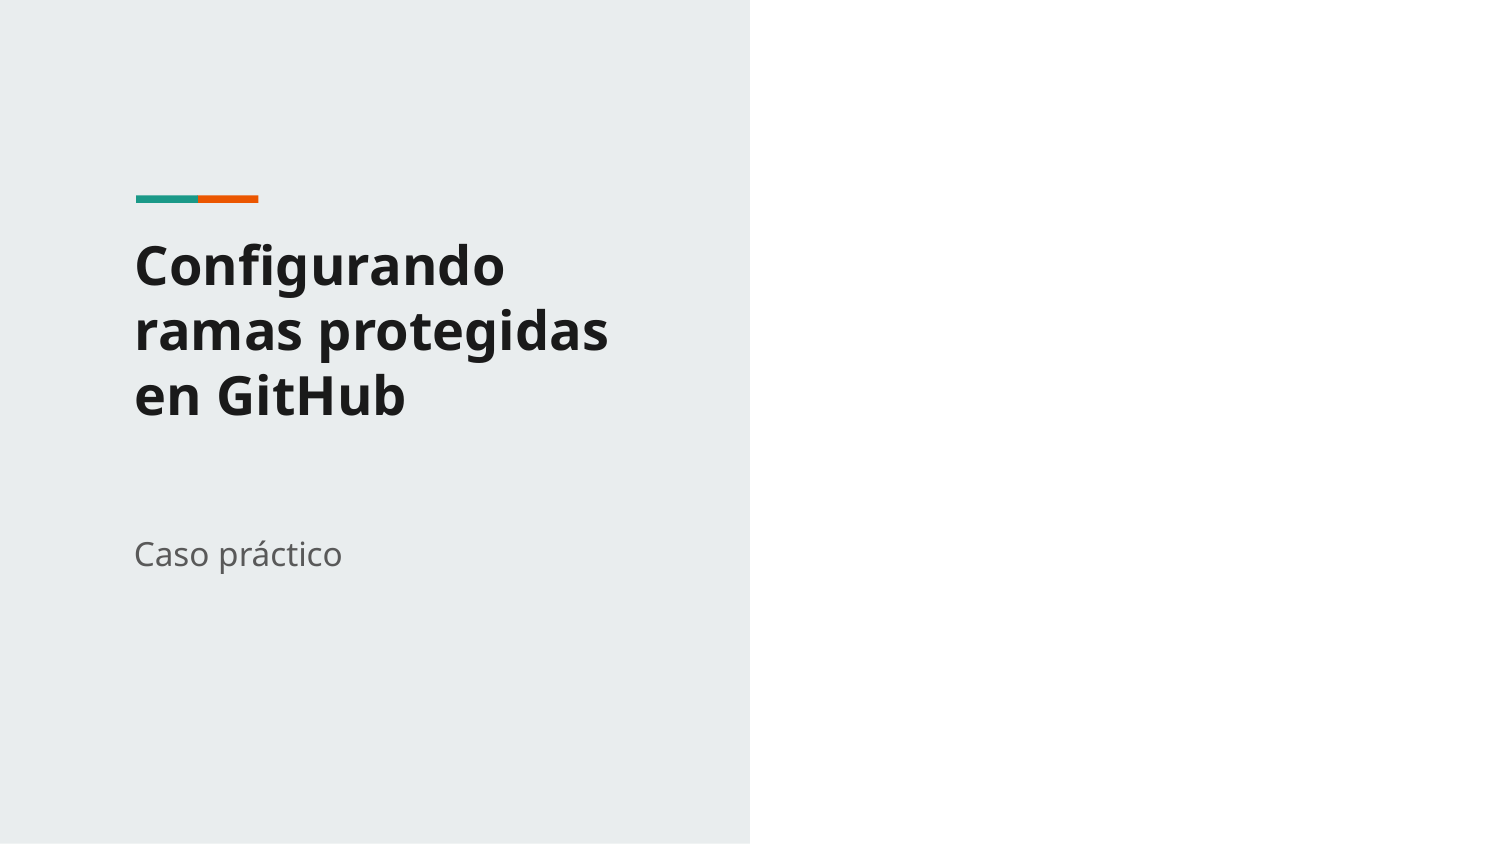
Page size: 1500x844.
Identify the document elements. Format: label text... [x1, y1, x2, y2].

title Configurando ramas protegidas en GitHub [119, 216, 662, 494]
subtitle Caso práctico [118, 518, 661, 644]
